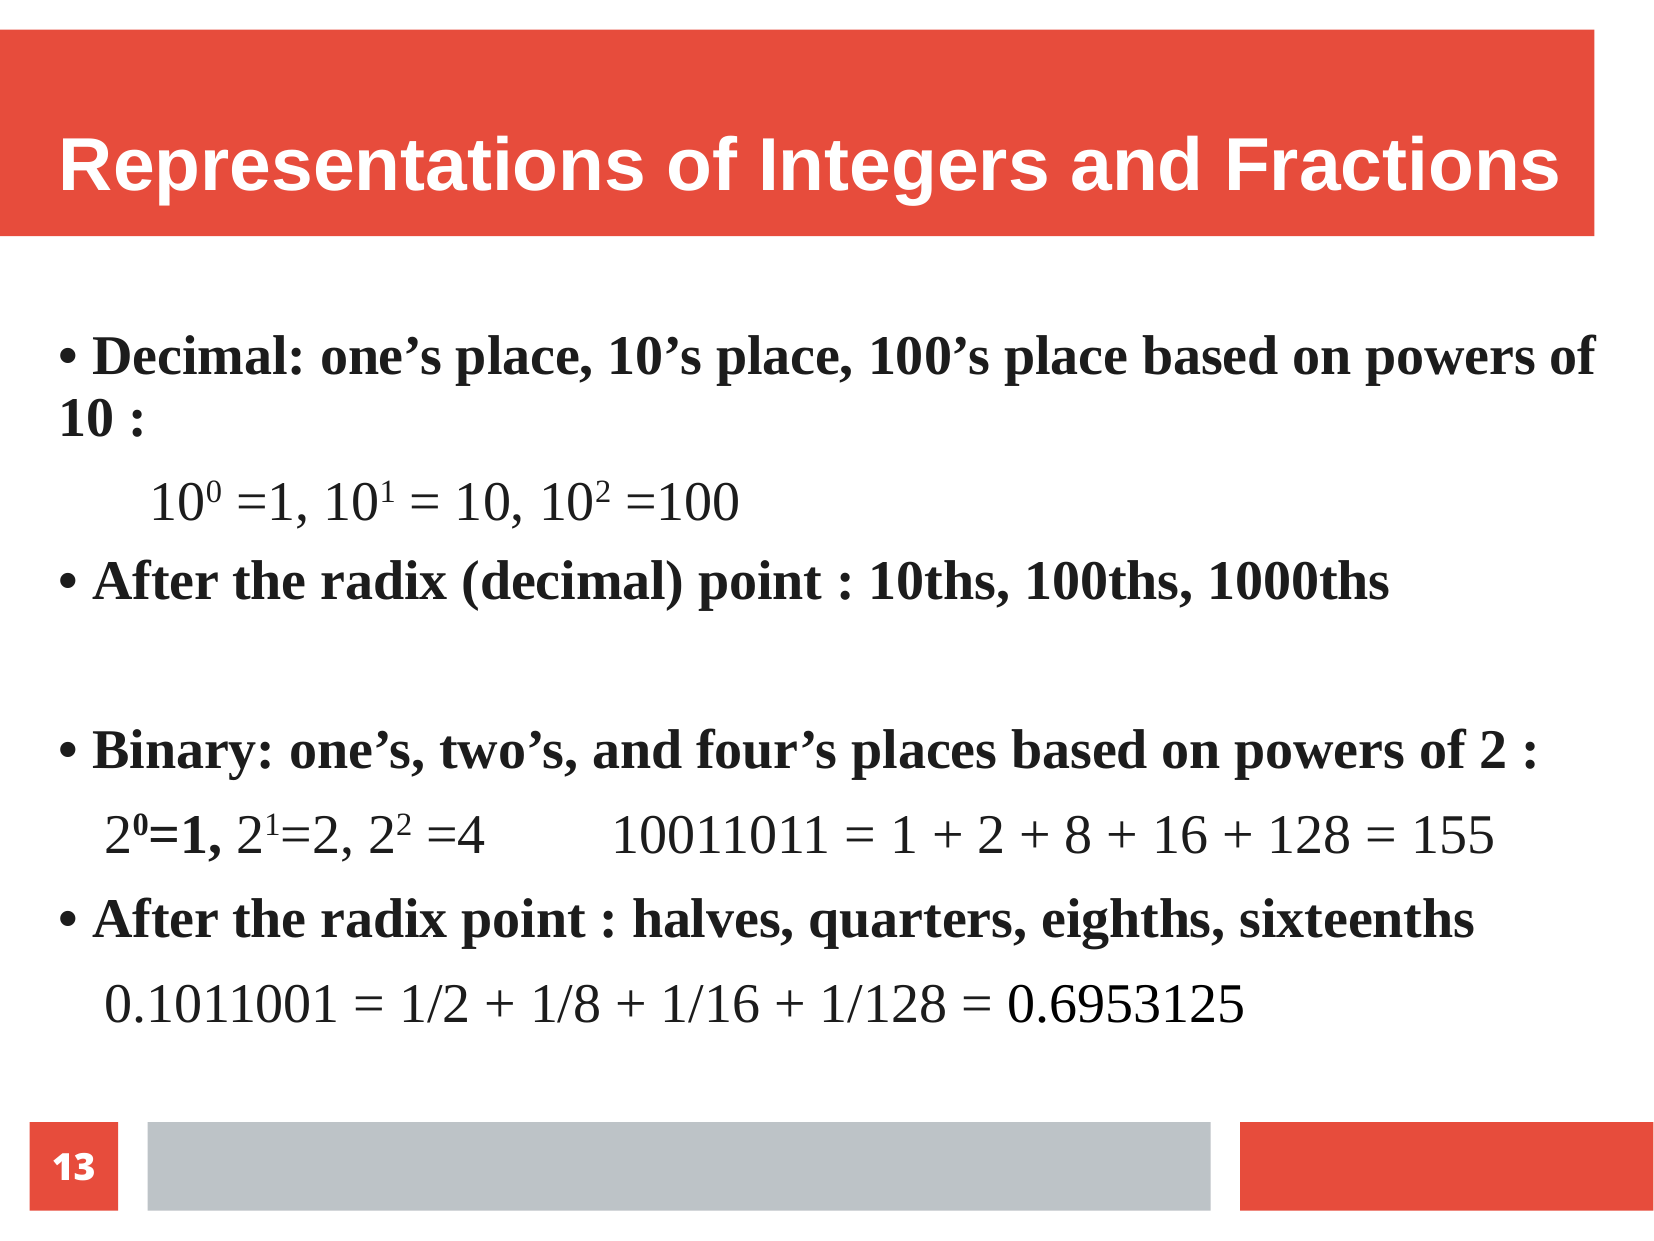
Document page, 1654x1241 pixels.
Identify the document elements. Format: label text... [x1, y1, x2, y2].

title Representations of Integers and Fractions [59, 59, 1595, 207]
list • Decimal: one’s place, 10’s place, 100’s place based on powers of 10 : 100 =1, 101 = 10, 102 =100 • After the radix (decimal) point : 10ths, 100ths, 1000ths • Binary: one’s, two’s, and four’s places based on powers of 2 : 20=1, 21=2, 22 =4 10011011 = 1 + 2 + 8 + 16 + 128 = 155 • After the radix point : halves, quarters, eighths, sixteenths 0.1011001 = 1/2 + 1/8 + 1/16 + 1/128 = 0.6953125 [59, 324, 1601, 1045]
